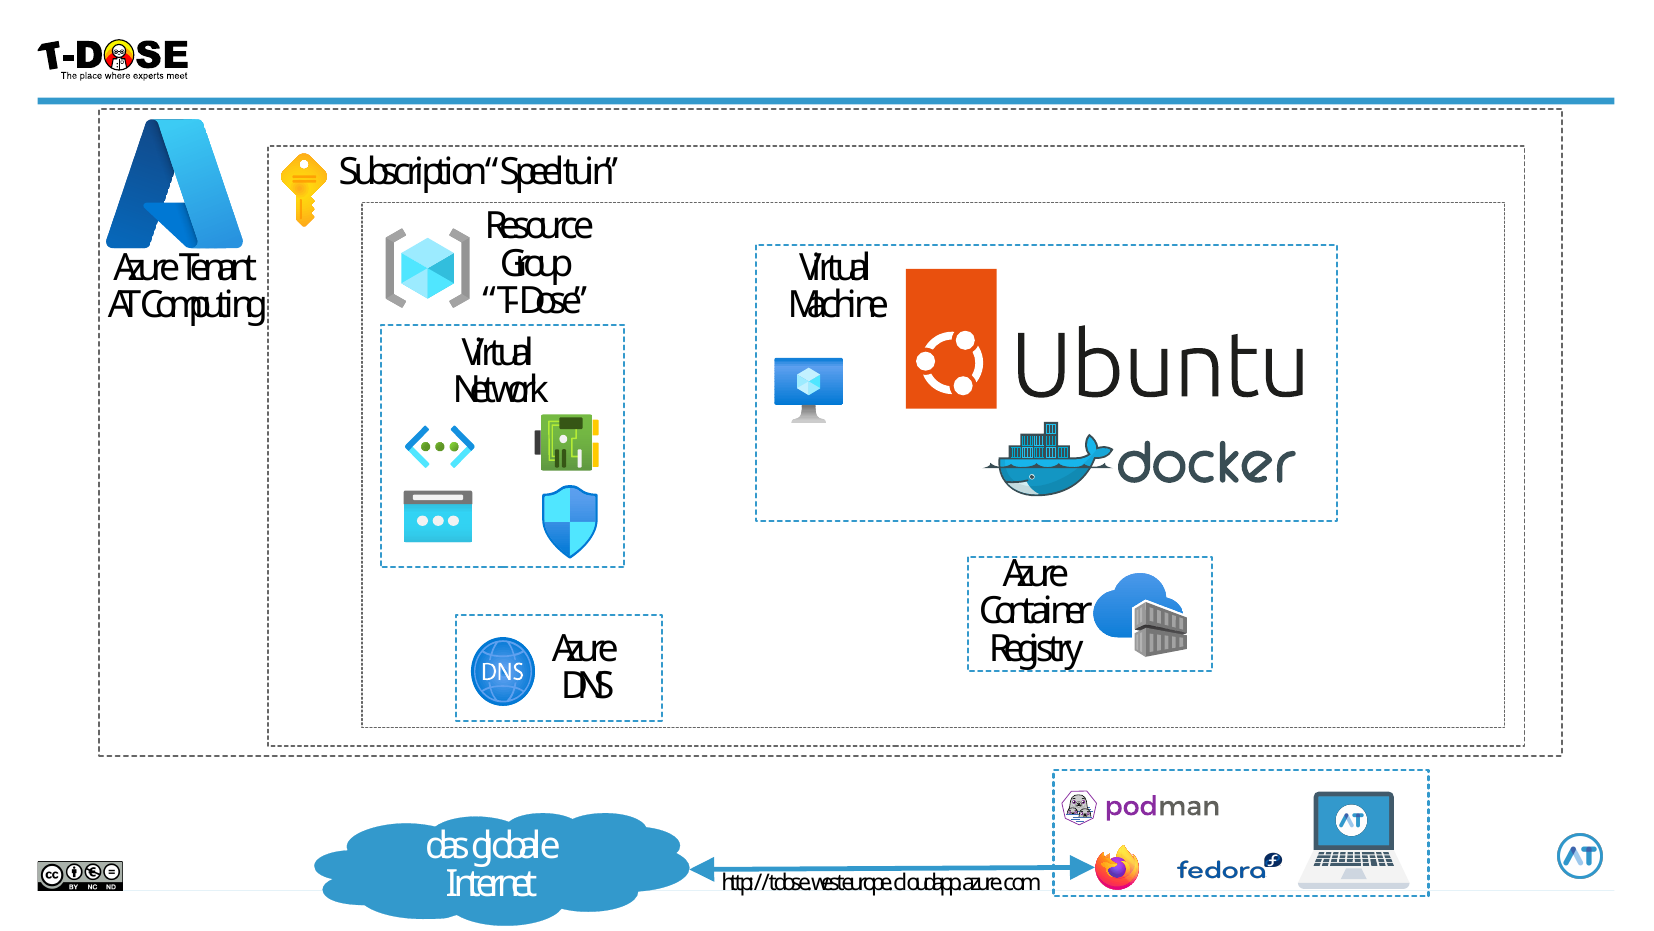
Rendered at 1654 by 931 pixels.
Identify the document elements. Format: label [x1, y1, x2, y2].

picture [37, 107, 1603, 926]
